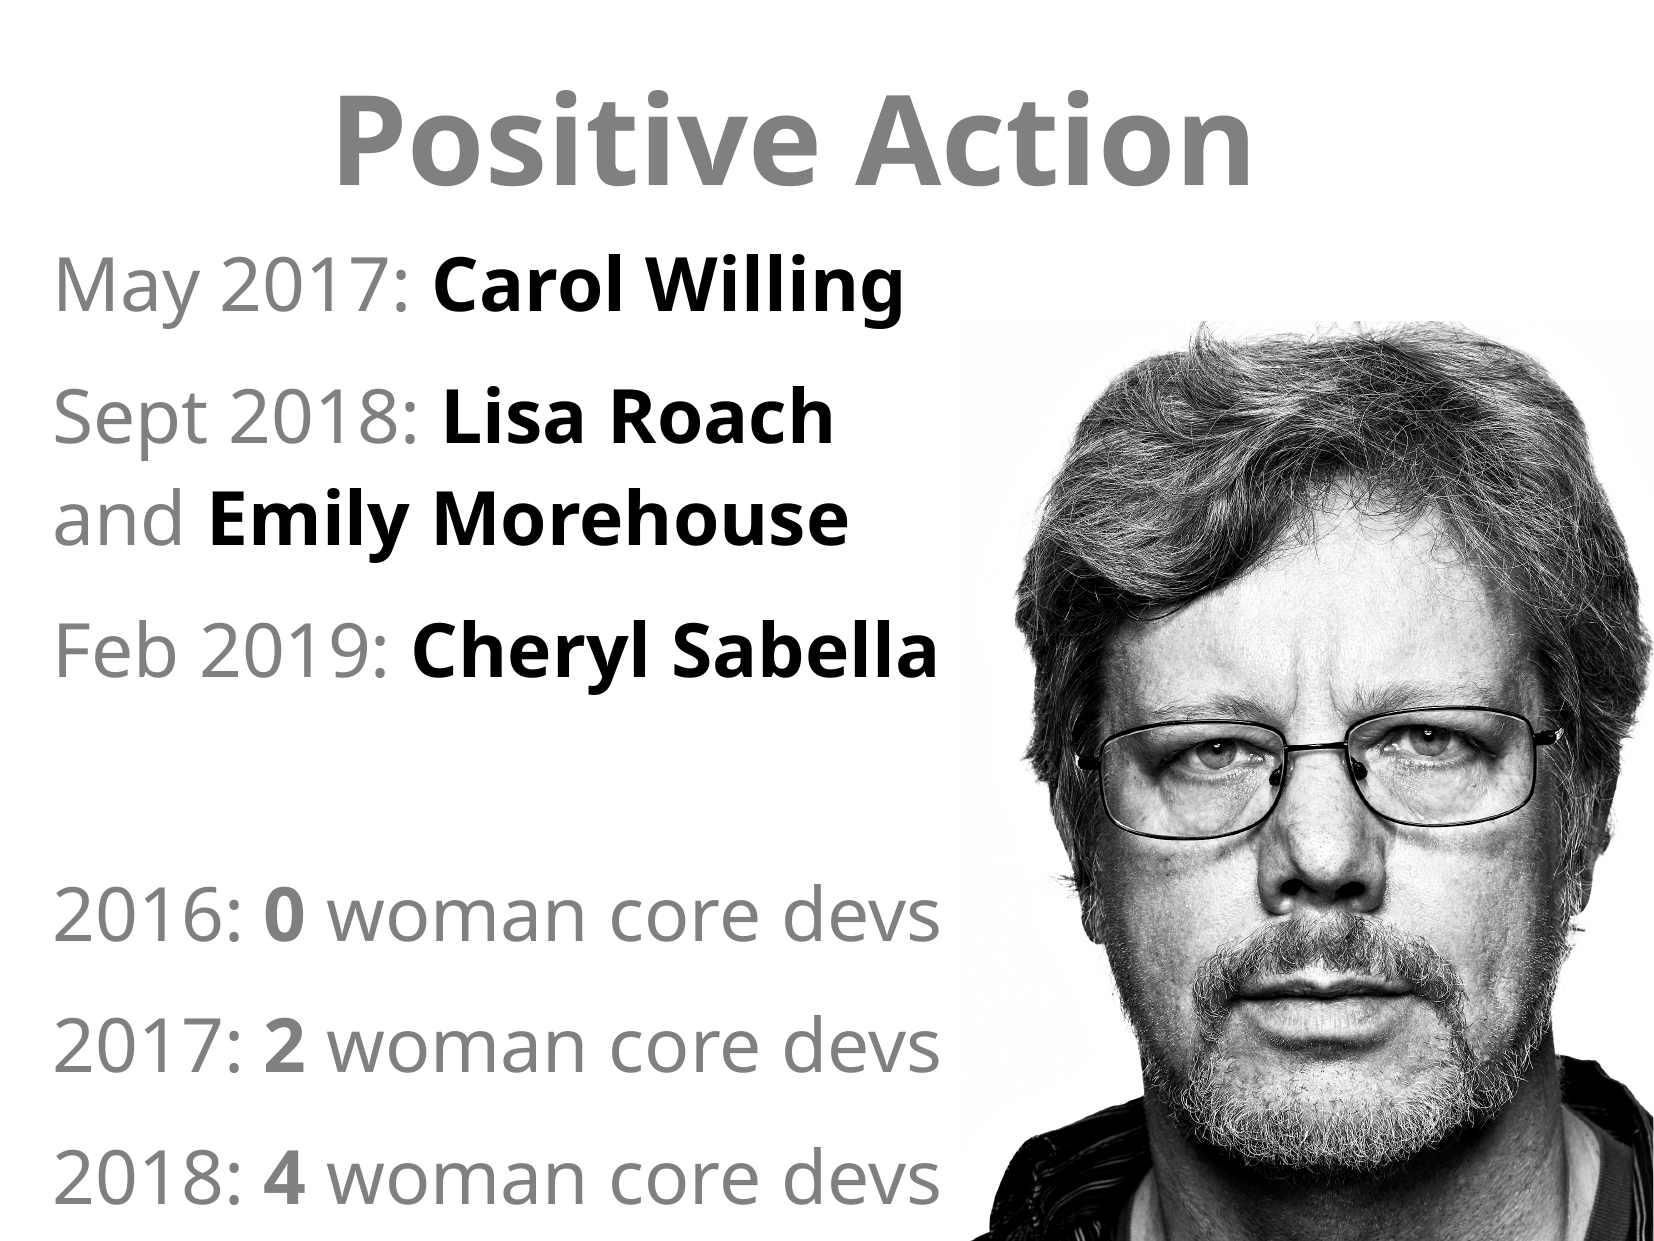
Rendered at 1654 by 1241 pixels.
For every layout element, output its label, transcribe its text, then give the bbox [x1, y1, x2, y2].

picture [959, 321, 1654, 1241]
list May 2017: Carol Willing Sept 2018: Lisa Roach and Emily Morehouse Feb 2019: Cheryl Sabella 2016: 0 woman core devs 2017: 2 woman core devs 2018: 4 woman core devs 2019: 5 woman core devs [0, 231, 1113, 1190]
text_box Positive Action [314, 44, 1310, 199]
